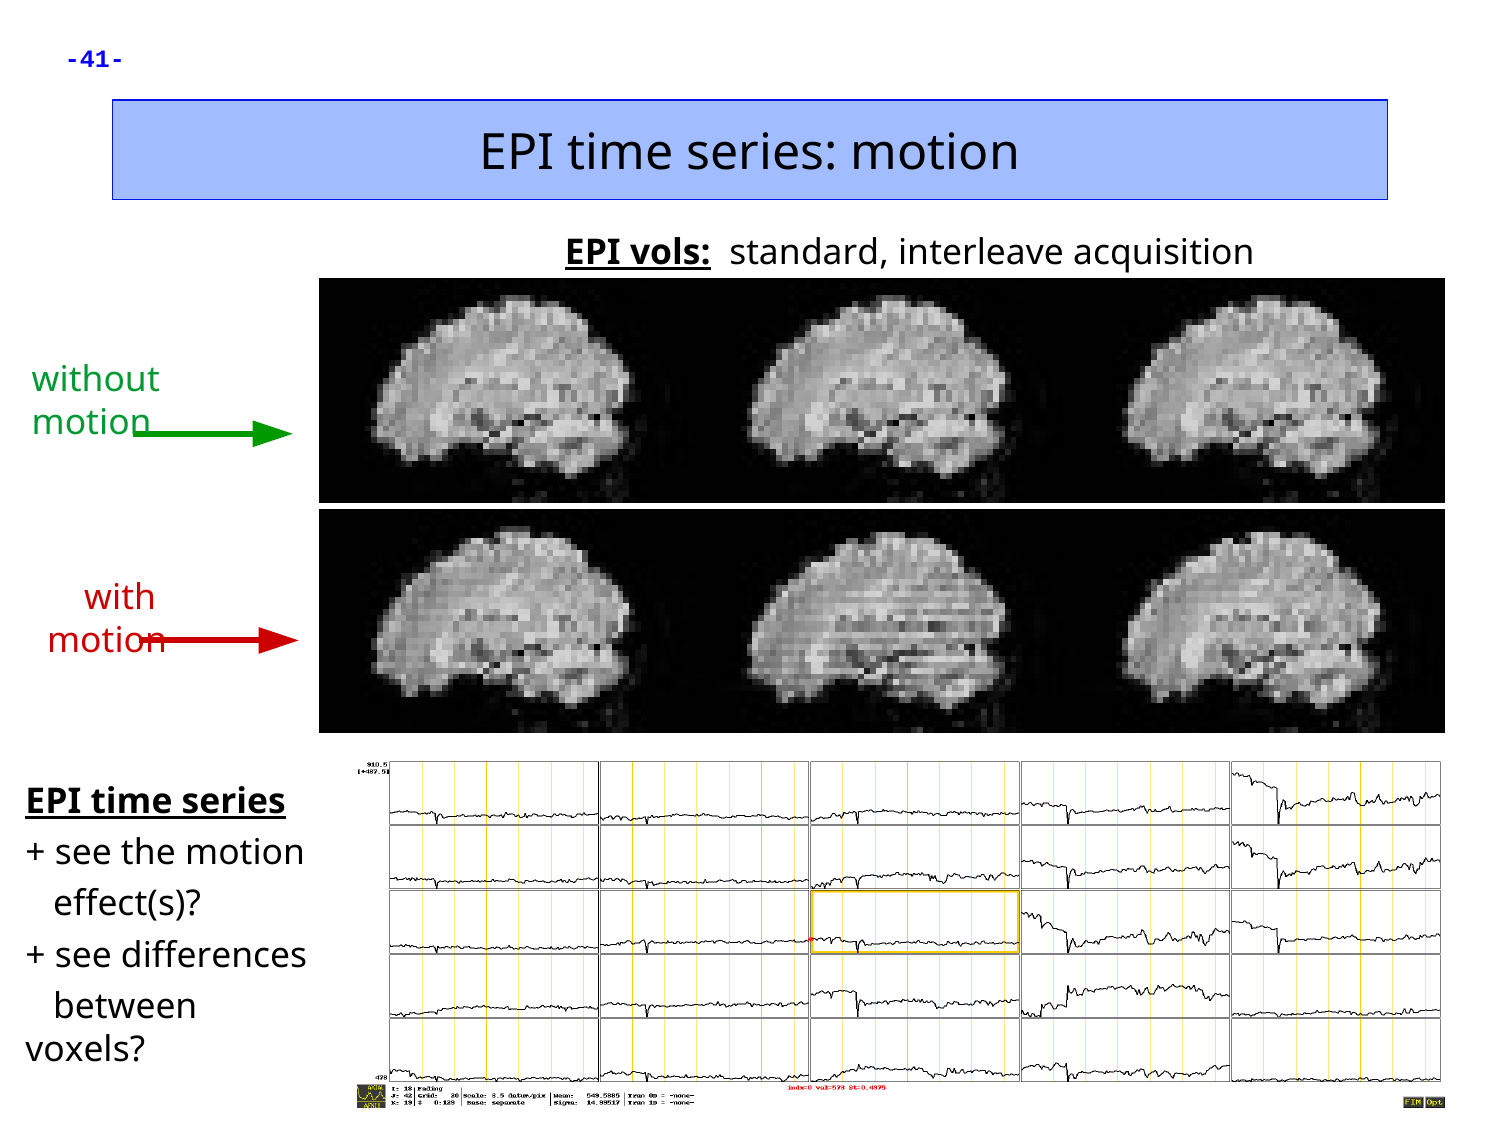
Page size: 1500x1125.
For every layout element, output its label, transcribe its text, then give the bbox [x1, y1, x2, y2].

text_box EPI time series: motion [112, 99, 1388, 200]
picture [357, 757, 1445, 1108]
text_box EPI time series + see the motion effect(s)? + see differences between voxels? [0, 770, 336, 900]
picture [319, 509, 1445, 734]
text_box without motion [0, 347, 293, 408]
text_box with motion [0, 565, 299, 626]
picture [319, 278, 1445, 503]
text_box EPI vols: standard, interleave acquisition [457, 221, 1312, 278]
